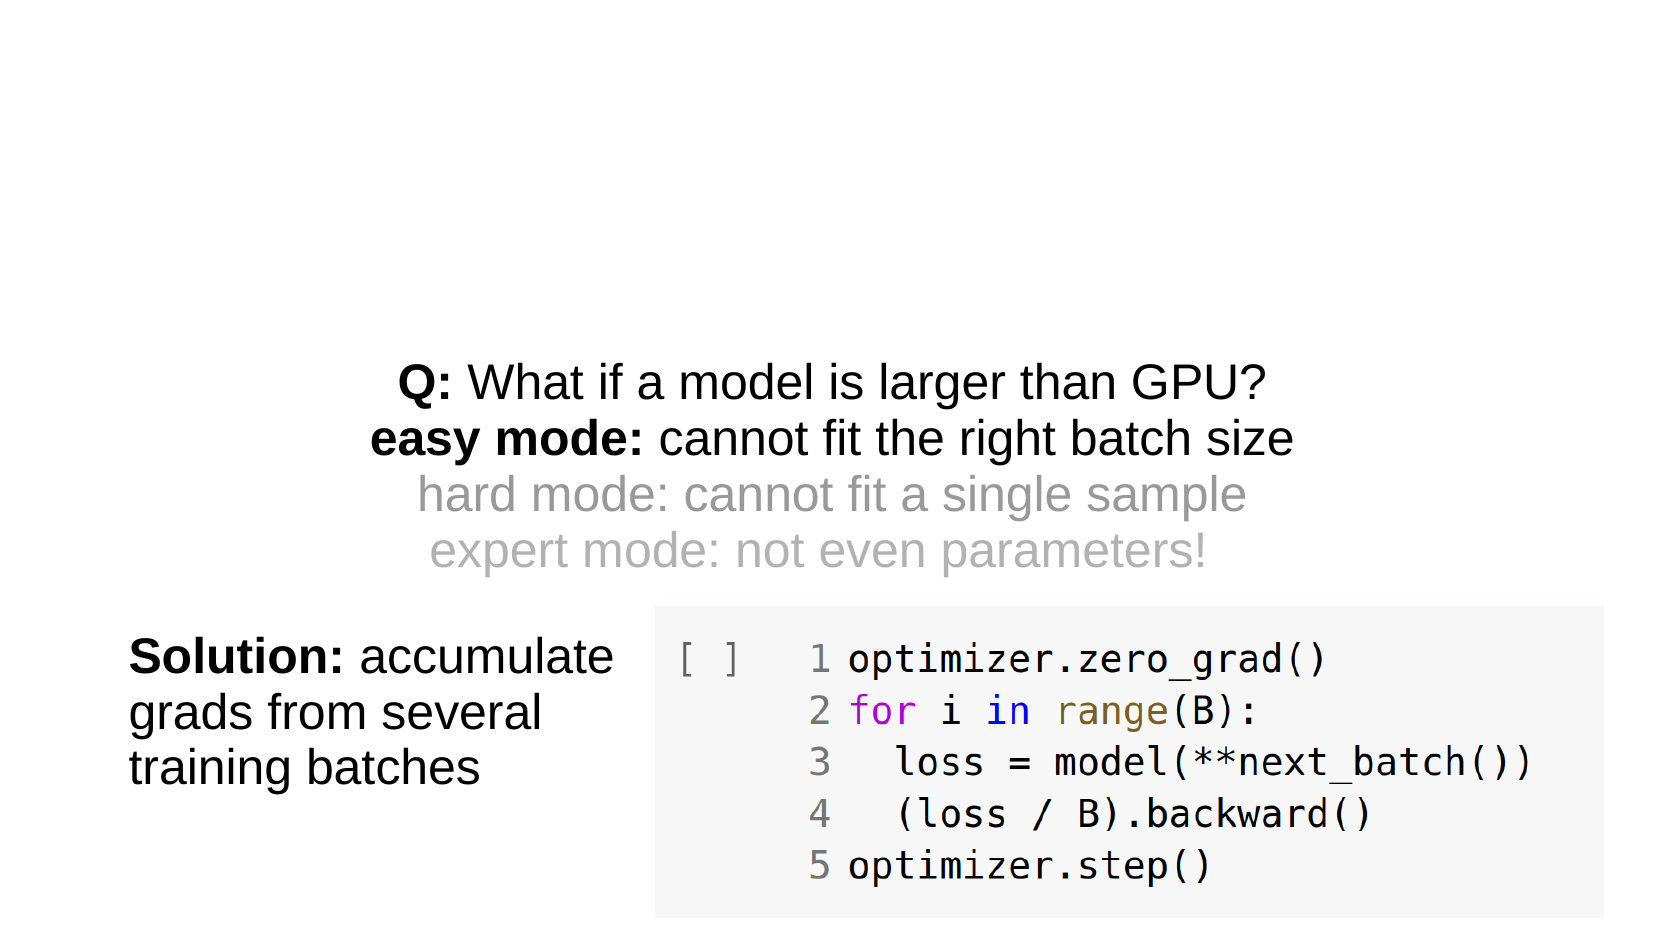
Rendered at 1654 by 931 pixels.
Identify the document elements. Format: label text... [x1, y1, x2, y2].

text_box Solution: accumulate grads from several training batches [113, 620, 645, 803]
picture [645, 599, 1604, 927]
subtitle Q: What if a model is larger than GPU? easy mode: cannot fit the right batch size hard mode: cannot fit a single sample expert mode: not even parameters! [88, 335, 1577, 876]
